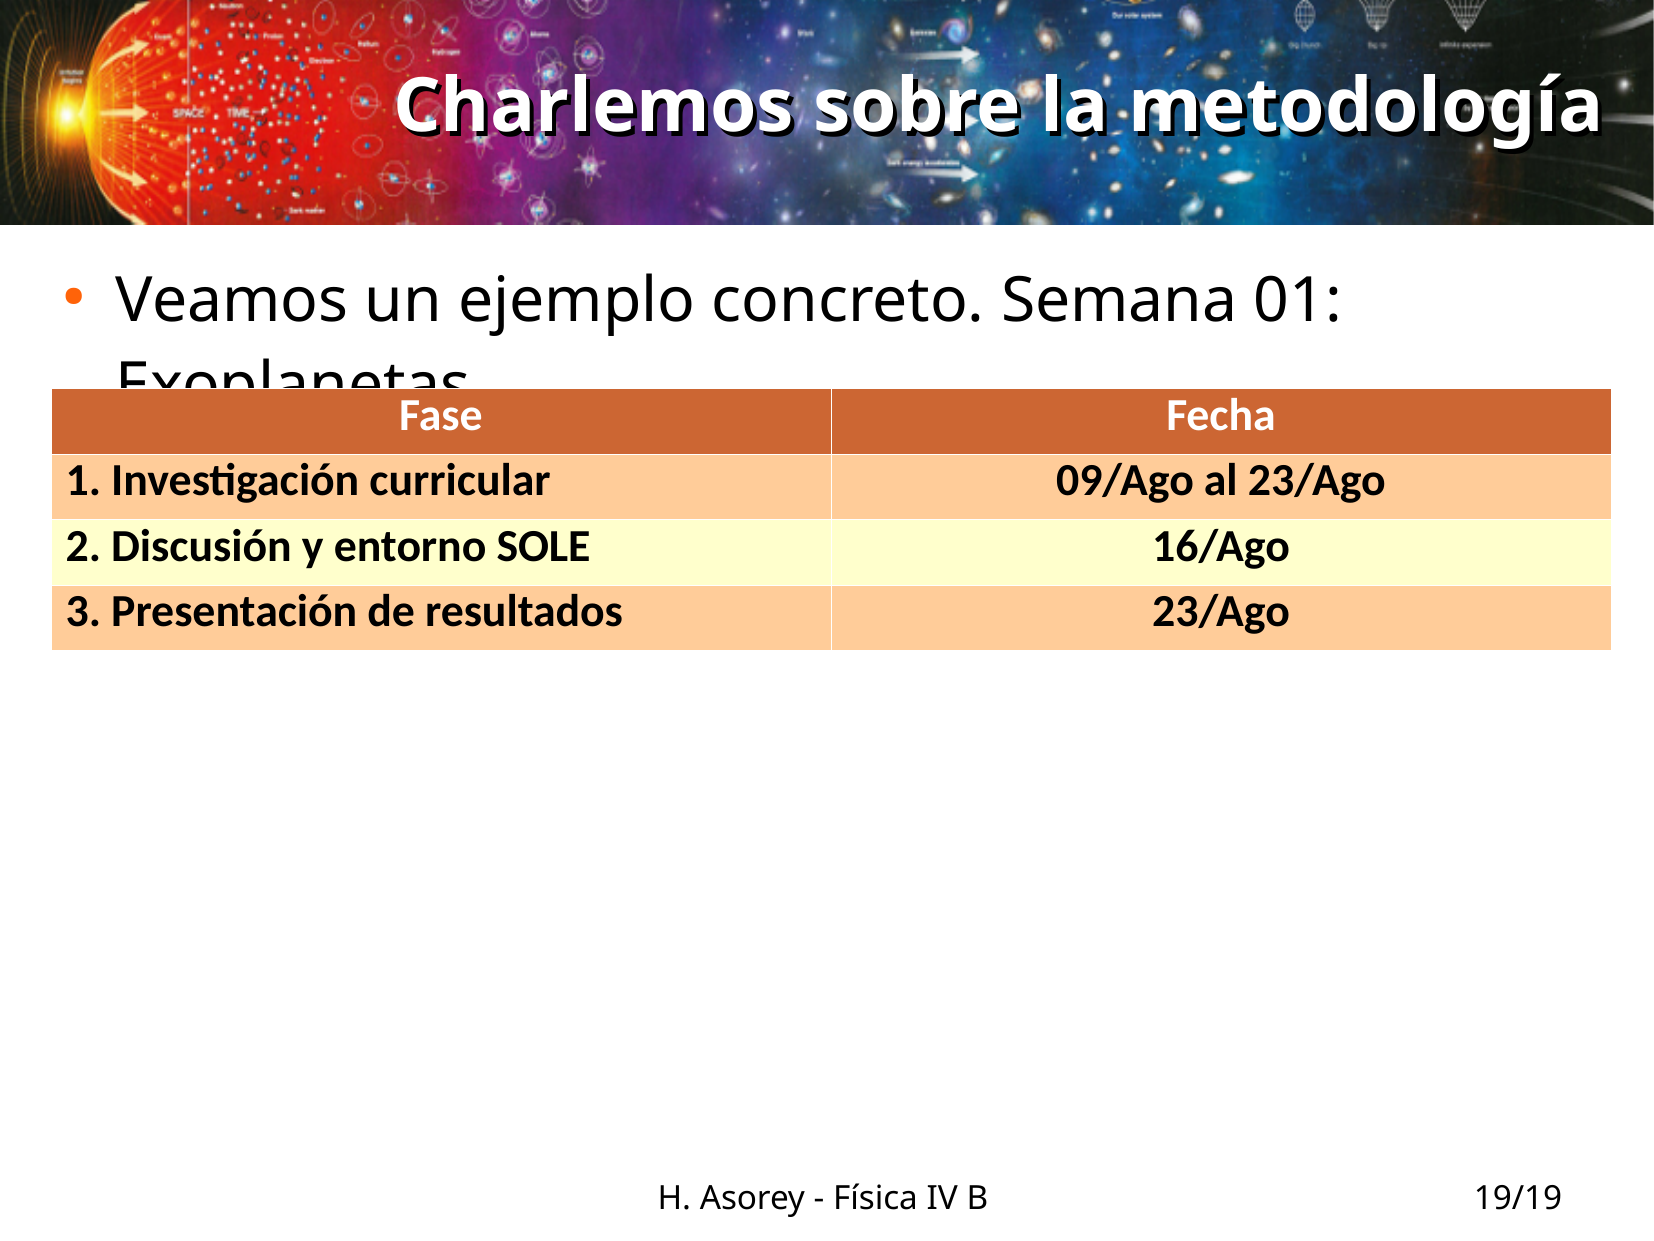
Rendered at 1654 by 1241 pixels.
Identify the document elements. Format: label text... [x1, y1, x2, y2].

table_cell 1. Investigación curricular [52, 455, 831, 519]
title Charlemos sobre la metodología [45, 15, 1606, 191]
table_cell 23/Ago [832, 586, 1611, 650]
picture [0, 0, 1654, 225]
table_header Fase [52, 389, 831, 454]
table_cell 16/Ago [832, 520, 1611, 585]
list Veamos un ejemplo concreto. Semana 01: Exoplanetas [45, 255, 1606, 1156]
table_cell 2. Discusión y entorno SOLE [52, 520, 831, 585]
table_cell 09/Ago al 23/Ago [832, 455, 1611, 519]
table_header Fecha [832, 389, 1611, 454]
table_cell 3. Presentación de resultados [52, 586, 831, 650]
